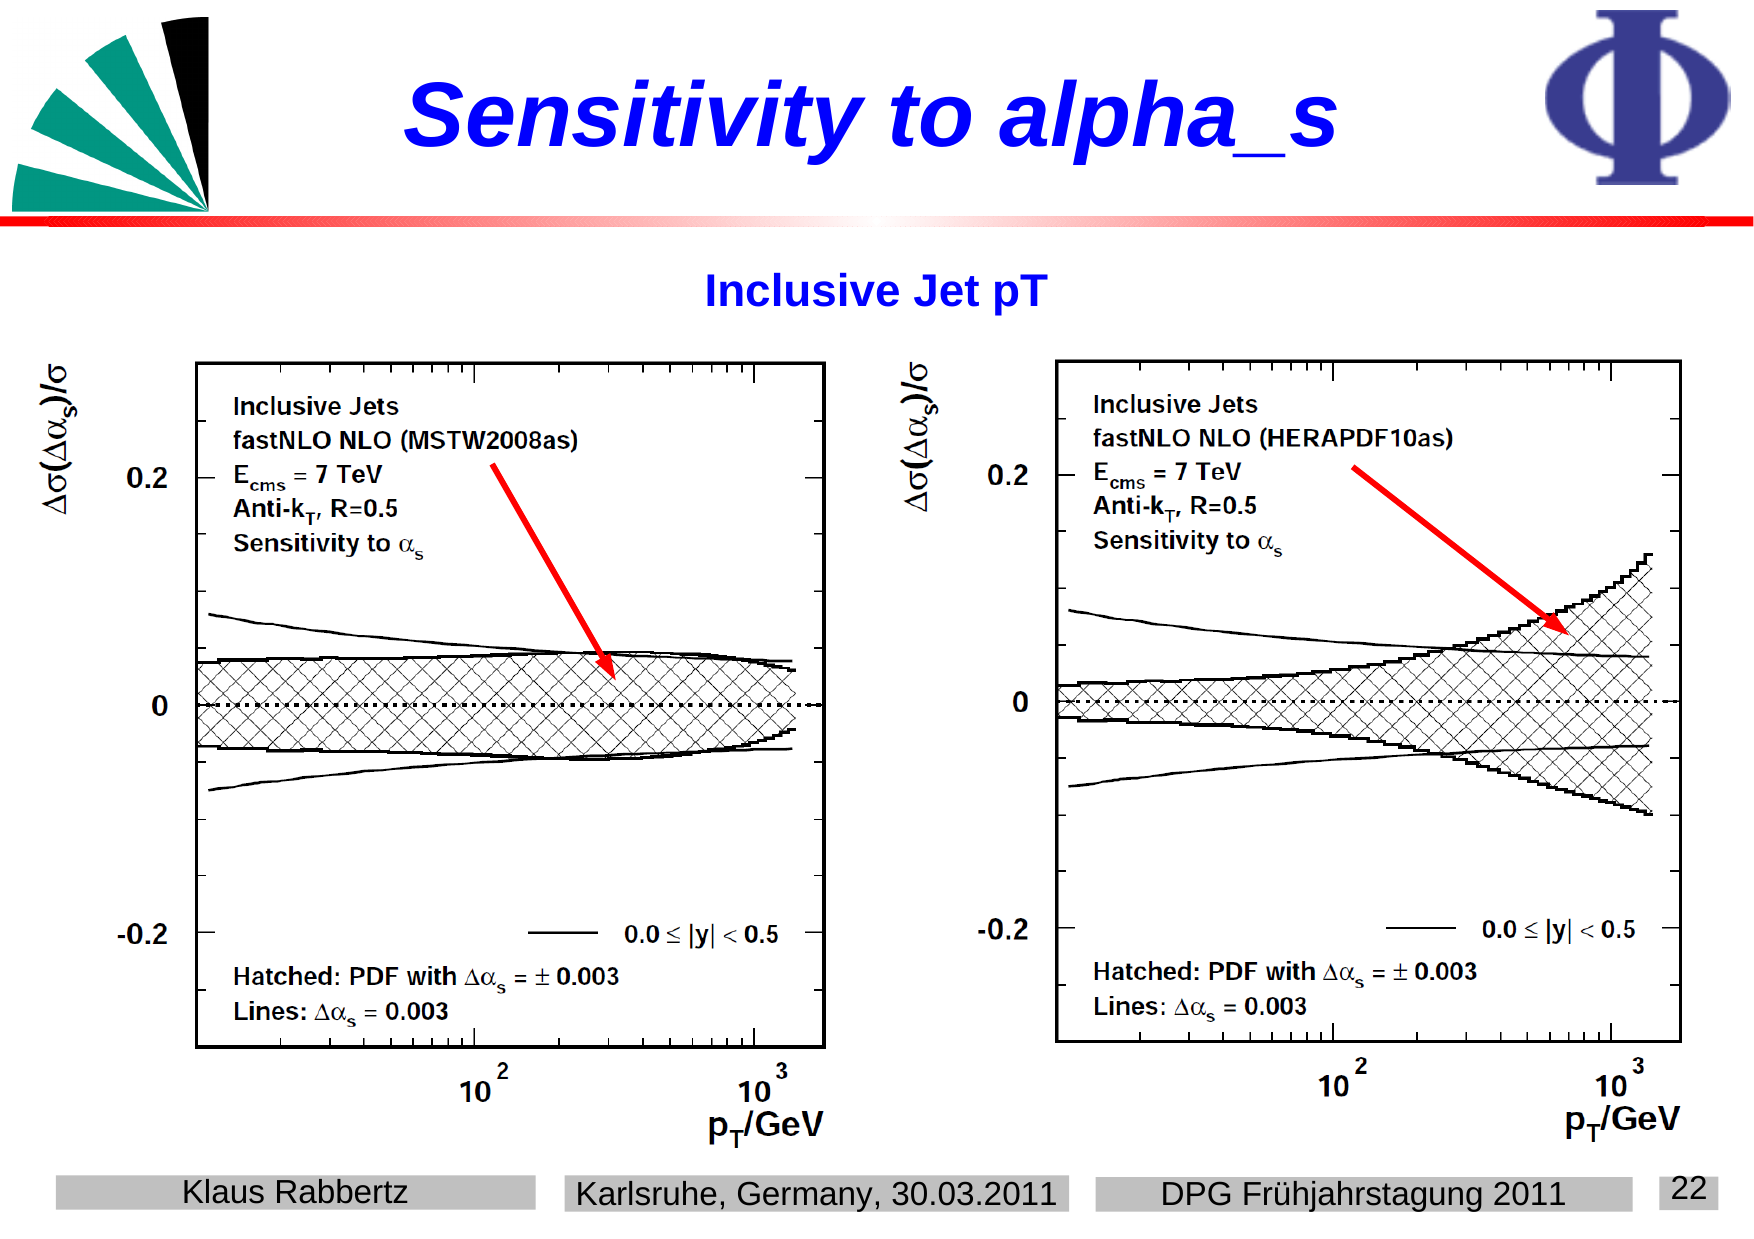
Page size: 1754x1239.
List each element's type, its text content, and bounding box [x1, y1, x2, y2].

title Sensitivity to alpha_s [220, 22, 1525, 207]
picture [1545, 10, 1731, 185]
picture [12, 17, 209, 214]
text_box Inclusive Jet pT [692, 258, 1061, 322]
picture [892, 349, 1693, 1145]
picture [29, 350, 841, 1151]
